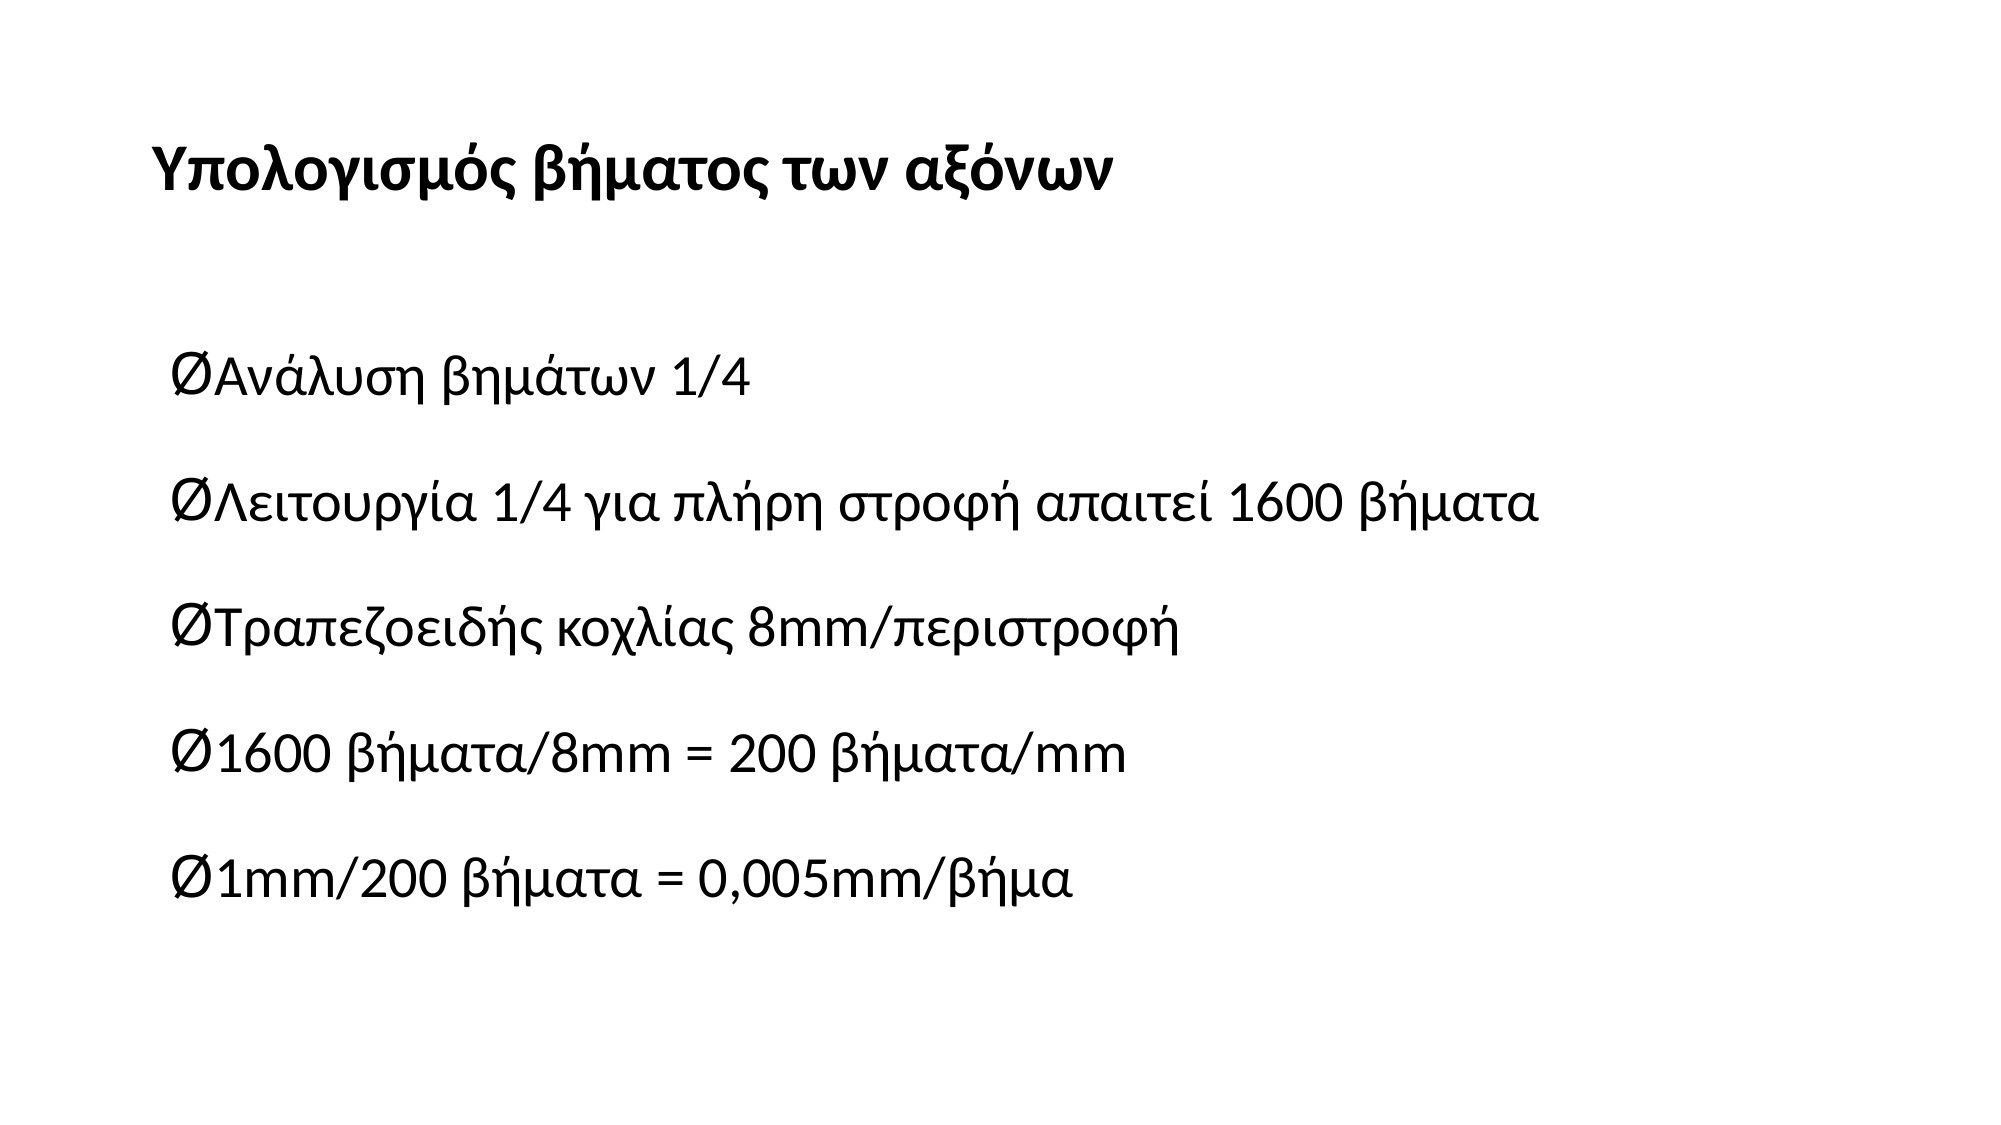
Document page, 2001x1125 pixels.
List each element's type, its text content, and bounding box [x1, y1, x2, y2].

list Ανάλυση βημάτων 1/4 Λειτουργία 1/4 για πλήρη στροφή απαιτεί 1600 βήματα Τραπεζοειδής κοχλίας 8mm/περιστροφή 1600 βήματα/8mm = 200 βήματα/mm 1mm/200 βήματα = 0,005mm/βήμα [153, 294, 1879, 1009]
title Υπολογισμός βήματος των αξόνων [137, 59, 1863, 278]
